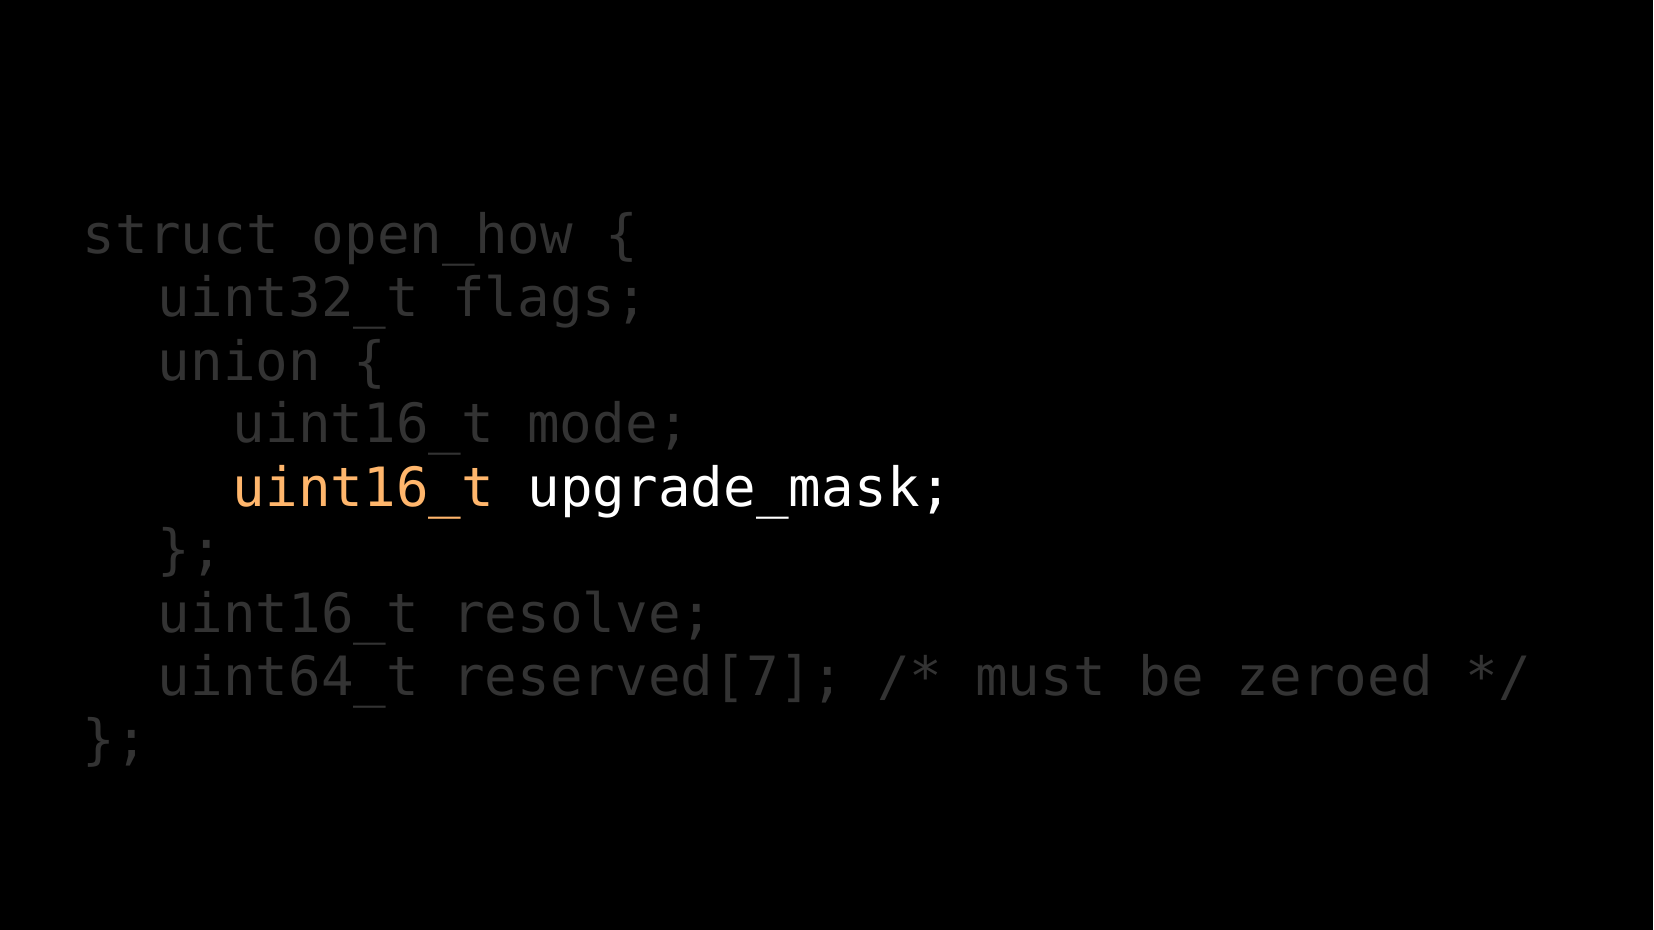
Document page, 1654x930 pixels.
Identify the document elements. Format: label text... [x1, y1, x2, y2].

text_box struct open_how { uint32_t flags; union { uint16_t mode; uint16_t upgrade_mask; }; uint16_t resolve; uint64_t reserved[7]; /* must be zeroed */ }; [82, 203, 1571, 771]
